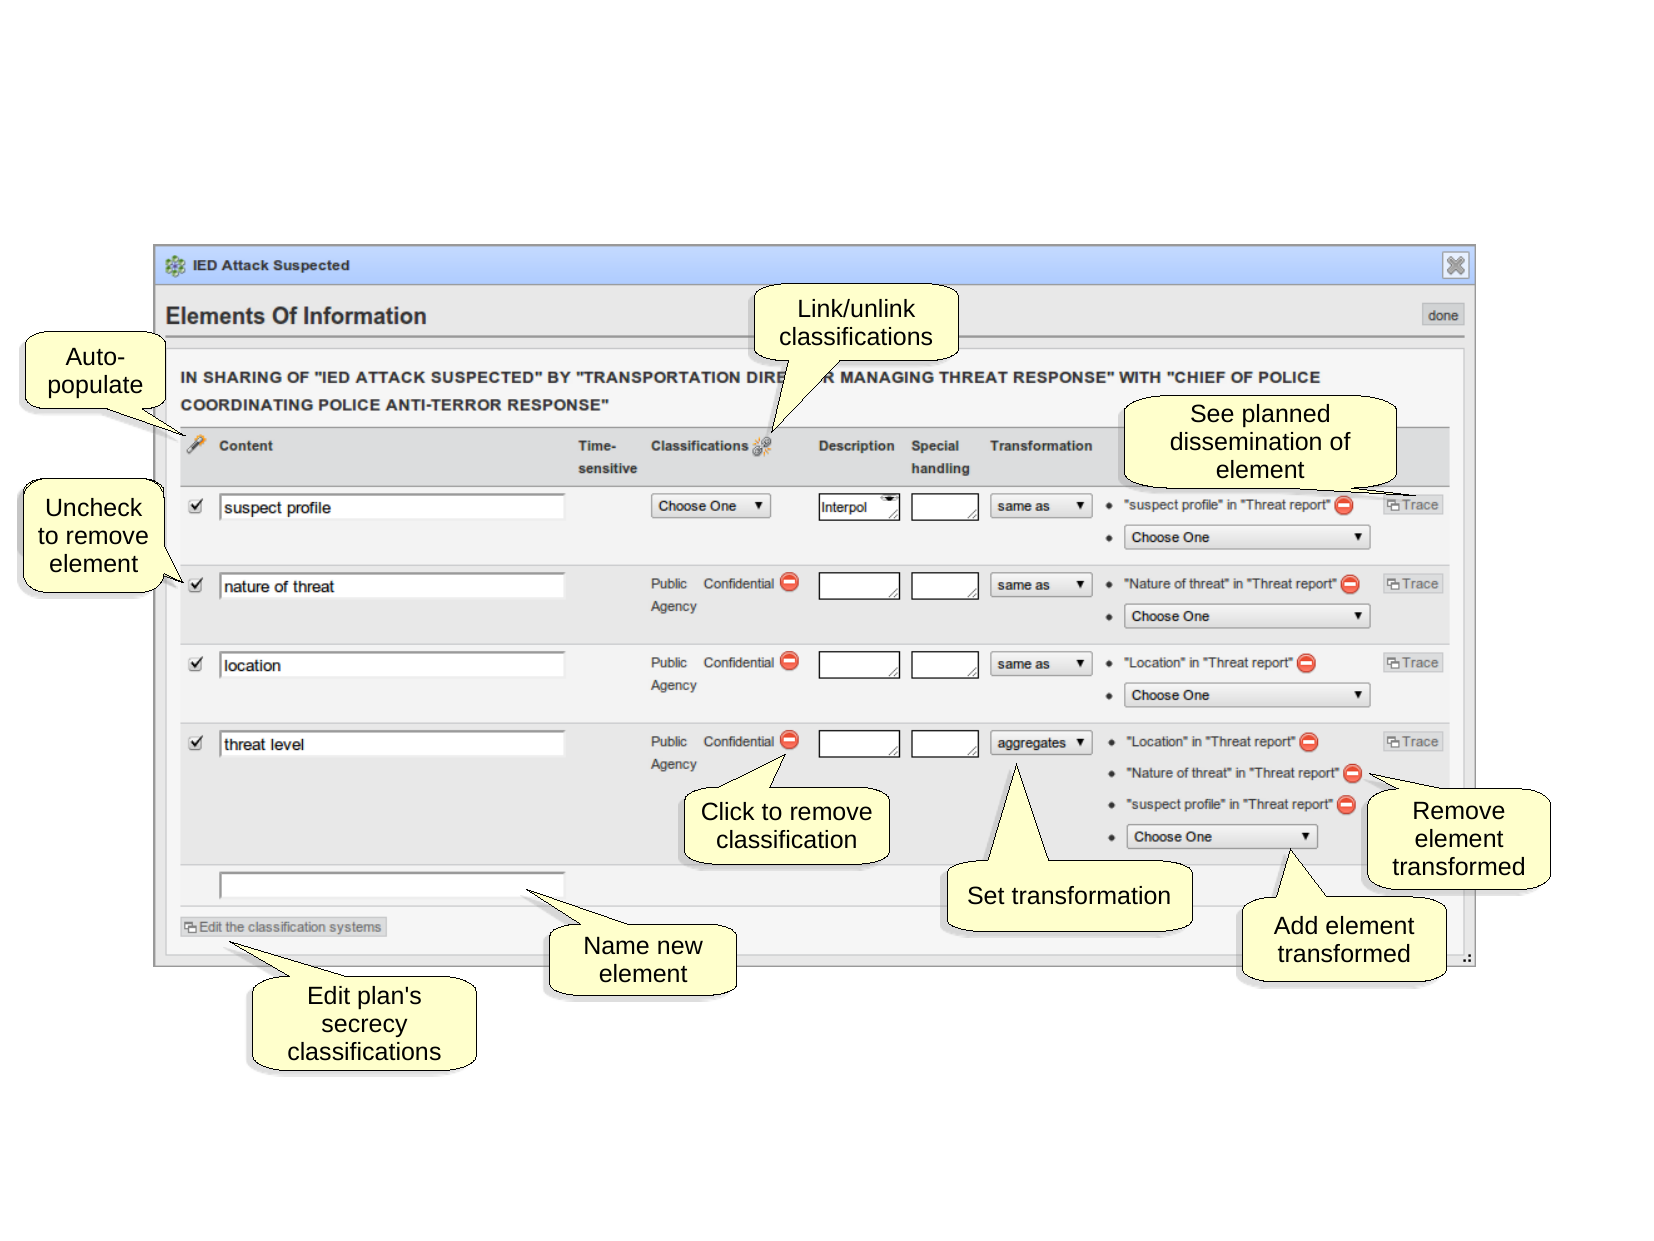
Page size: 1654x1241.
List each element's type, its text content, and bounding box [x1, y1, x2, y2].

text_box See planned dissemination of element [1124, 395, 1416, 496]
text_box Link/unlink classifications [754, 283, 959, 433]
picture [153, 244, 1476, 967]
text_box Set transformation [947, 763, 1193, 932]
text_box Remove element transformed [1367, 773, 1551, 890]
text_box Add element transformed [1242, 848, 1447, 982]
text_box Name new element [526, 889, 737, 996]
text_box Edit plan's secrecy classifications [229, 941, 477, 1071]
text_box Uncheck to remove element [23, 478, 184, 593]
text_box Click to remove classification [684, 754, 890, 865]
text_box Auto-populate [25, 331, 186, 436]
